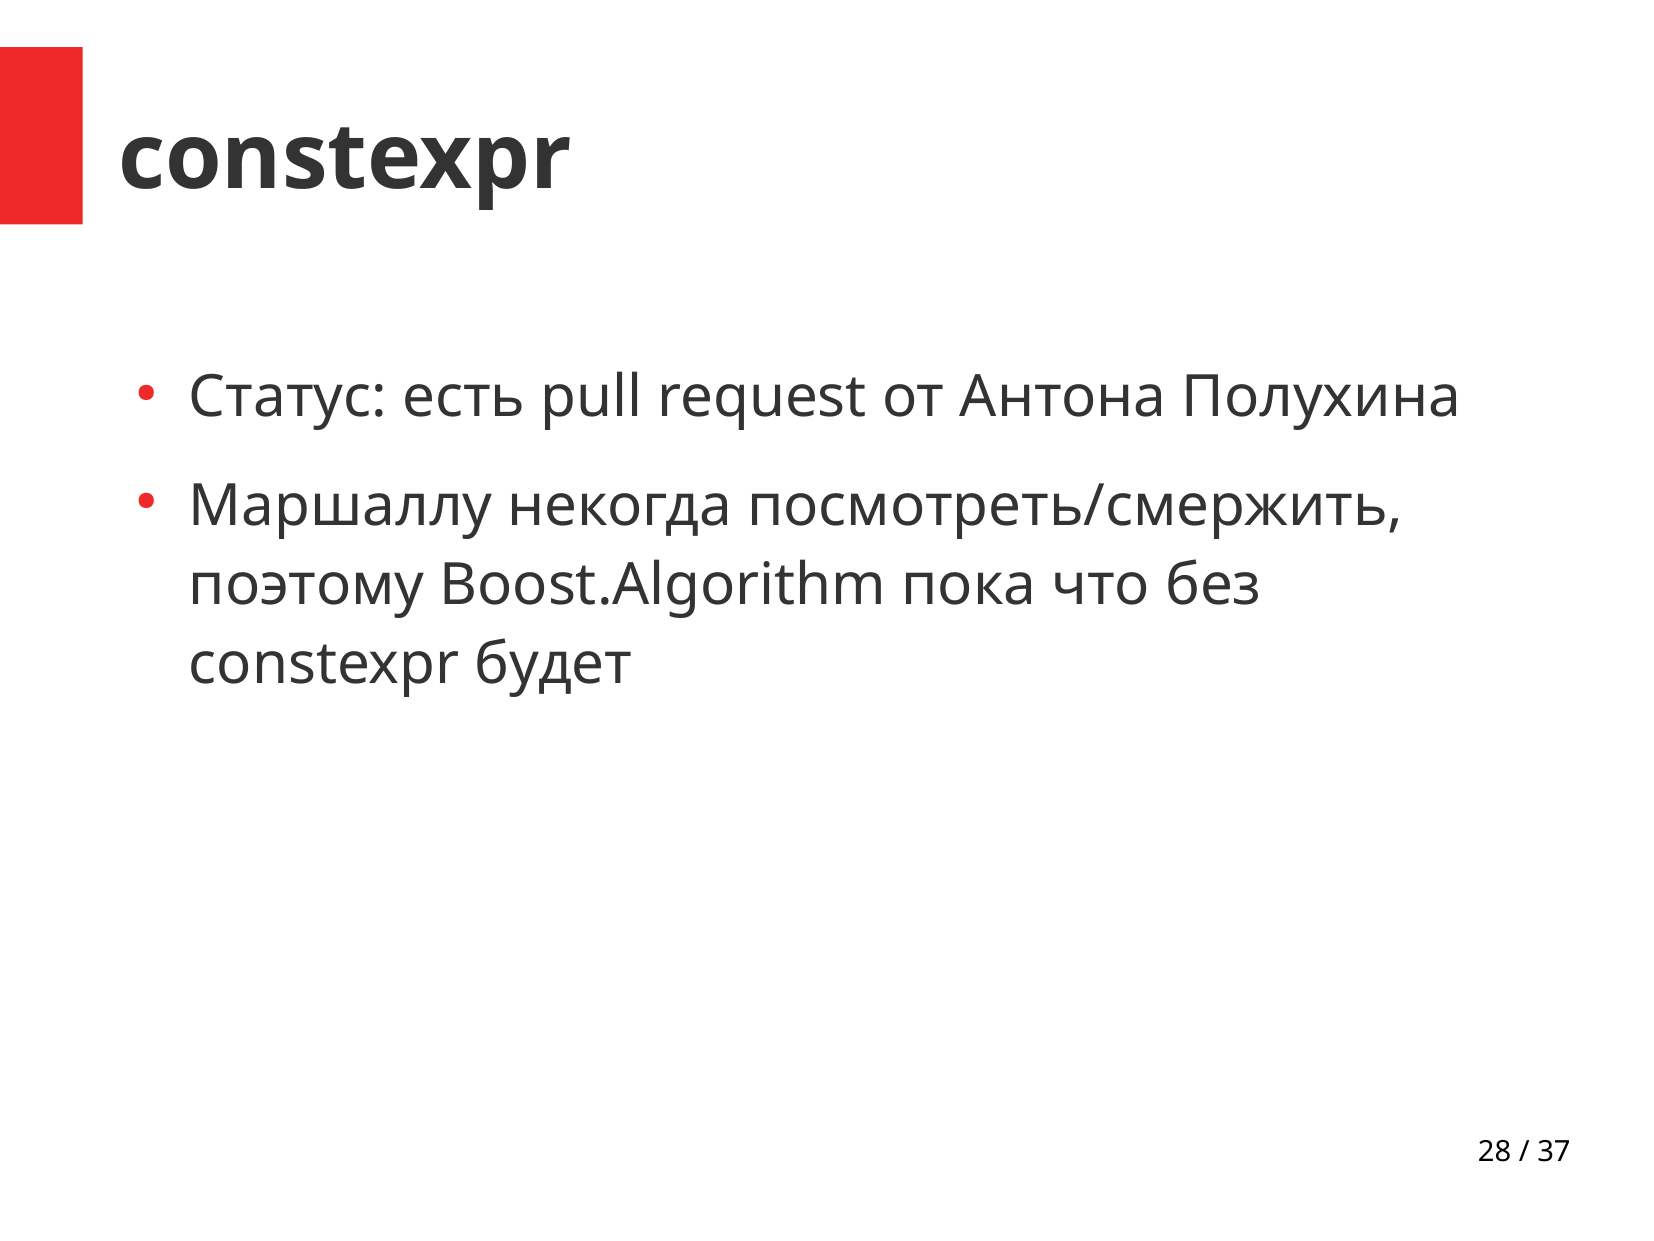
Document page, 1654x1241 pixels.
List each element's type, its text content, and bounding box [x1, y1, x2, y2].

title constexpr [118, 49, 1571, 257]
list Статус: есть pull request от Антона Полухина Маршаллу некогда посмотреть/смержить, поэтому Boost.Algorithm пока что без constexpr будет [118, 354, 1536, 1074]
